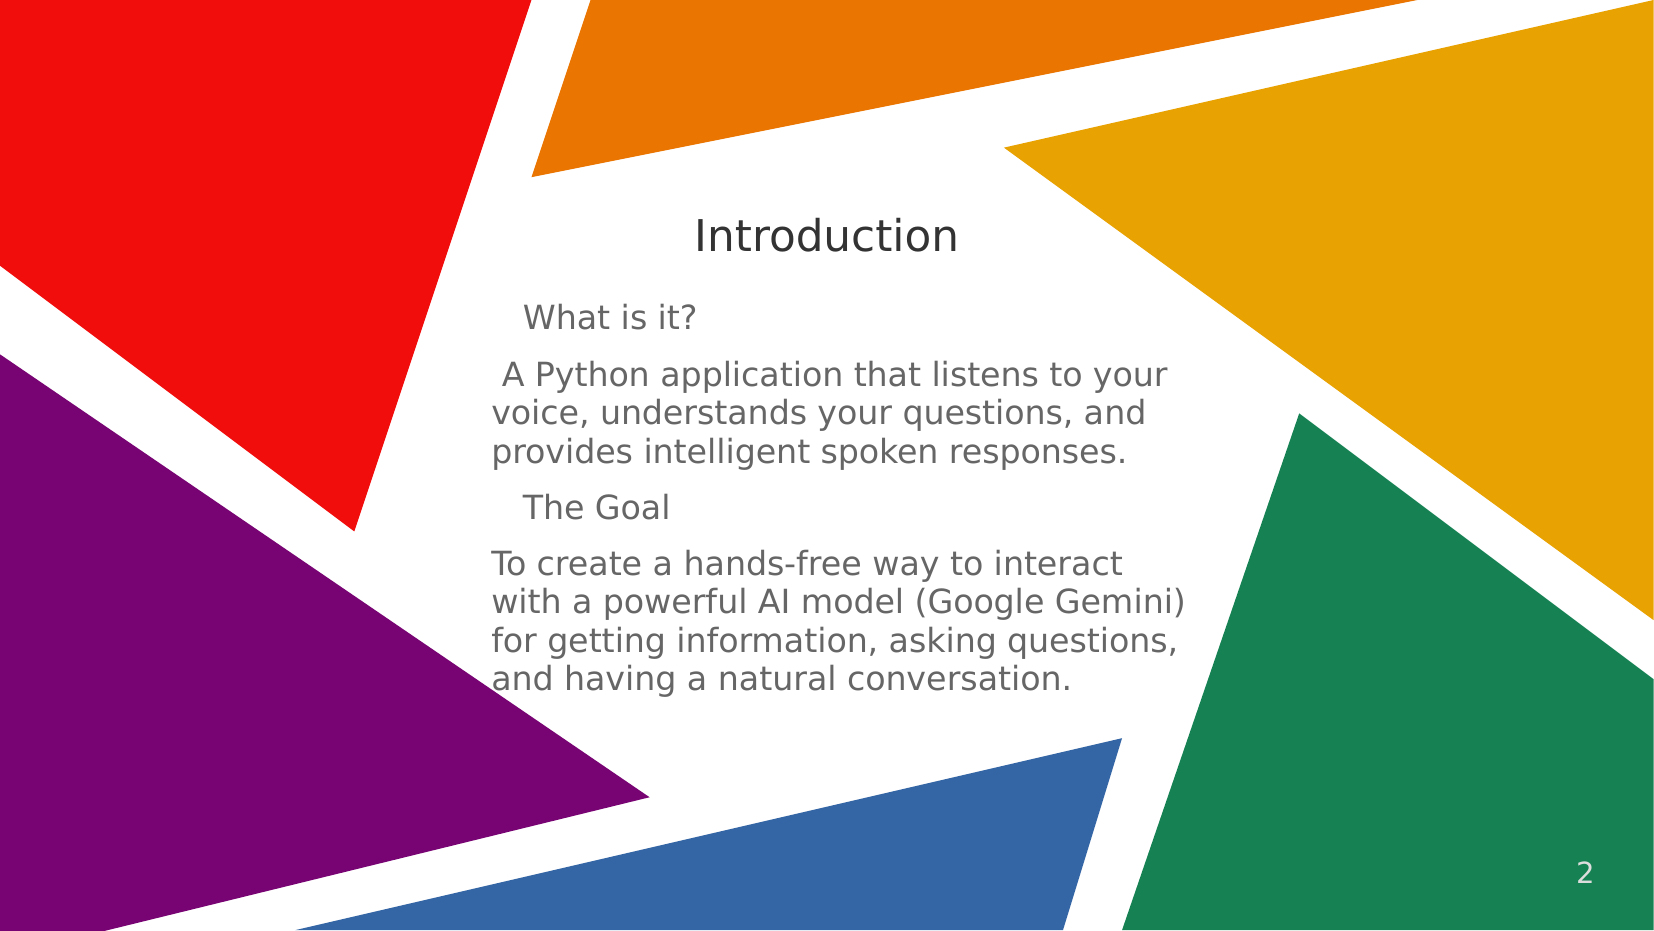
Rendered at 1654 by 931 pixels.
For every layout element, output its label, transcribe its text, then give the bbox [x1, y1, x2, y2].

title Introduction [472, 147, 1182, 325]
list What is it? A Python application that listens to your voice, understands your questions, and provides intelligent spoken responses. The Goal To create a hands-free way to interact with a powerful AI model (Google Gemini) for getting information, asking questions, and having a natural conversation. [491, 299, 1201, 713]
